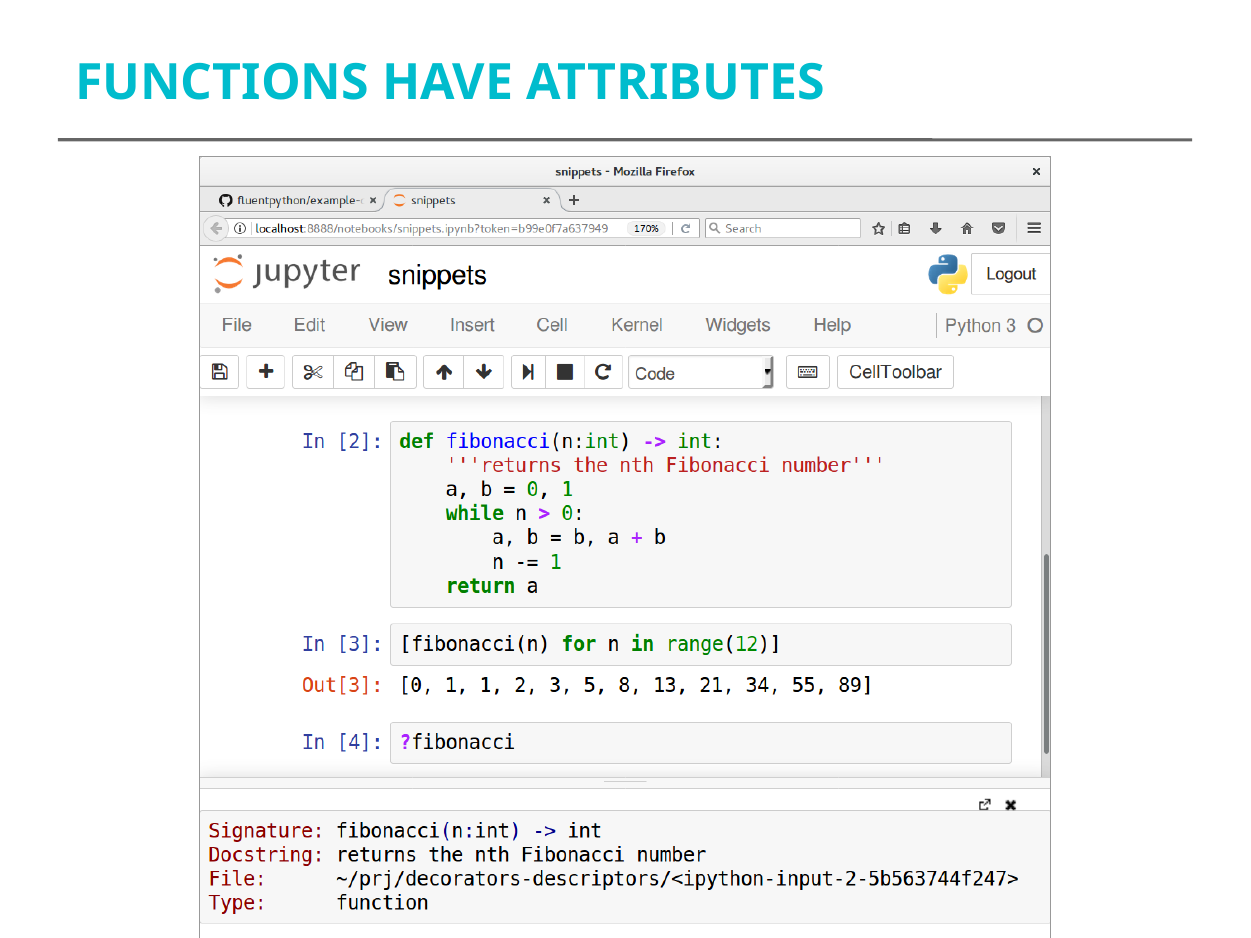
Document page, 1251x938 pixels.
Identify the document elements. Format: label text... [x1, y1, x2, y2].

picture [199, 156, 1051, 938]
title FUNCTIONS HAVE ATTRIBUTES [62, 37, 1188, 122]
